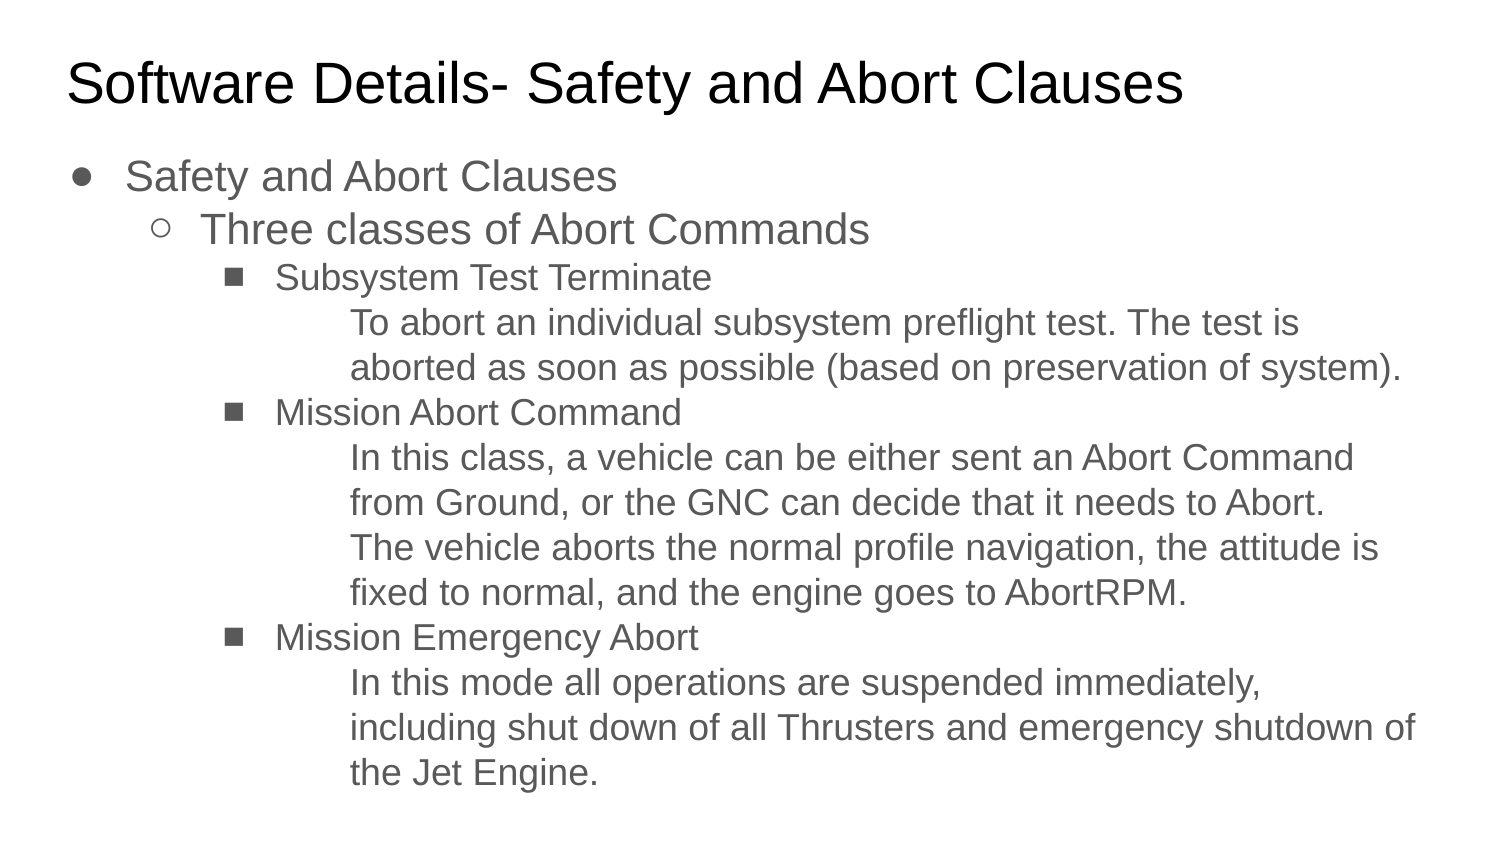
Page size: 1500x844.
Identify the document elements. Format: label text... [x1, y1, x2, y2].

list Safety and Abort Clauses Three classes of Abort Commands Subsystem Test Terminate To abort an individual subsystem preflight test. The test is aborted as soon as possible (based on preservation of system). Mission Abort Command In this class, a vehicle can be either sent an Abort Command from Ground, or the GNC can decide that it needs to Abort. The vehicle aborts the normal profile navigation, the attitude is fixed to normal, and the engine goes to AbortRPM. Mission Emergency Abort In this mode all operations are suspended immediately, including shut down of all Thrusters and emergency shutdown of the Jet Engine. [34, 132, 1433, 694]
title Software Details- Safety and Abort Clauses [51, 29, 1449, 124]
